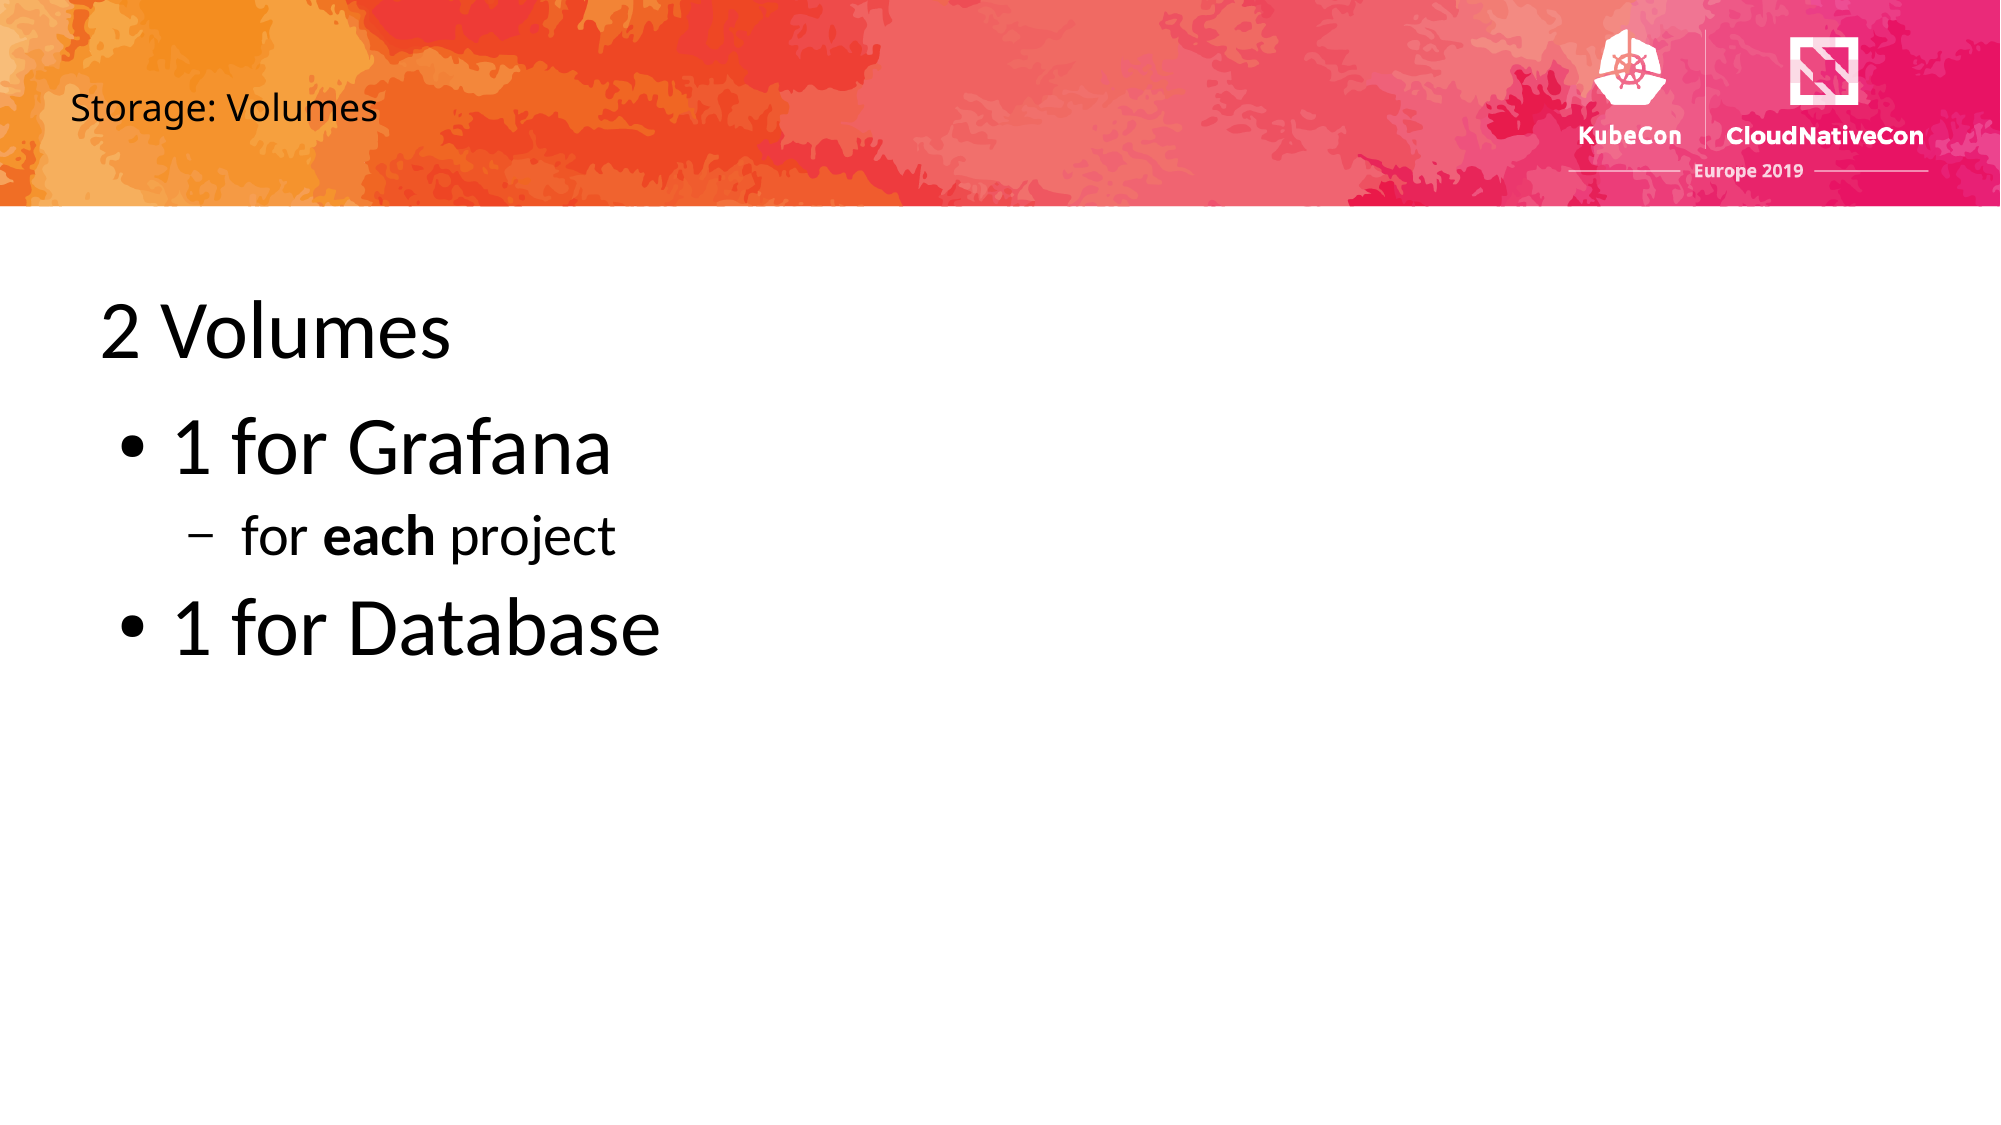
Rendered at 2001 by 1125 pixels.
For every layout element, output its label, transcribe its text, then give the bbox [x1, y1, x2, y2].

list 2 Volumes 1 for Grafana for each project 1 for Database [99, 298, 1900, 952]
picture [0, 0, 2000, 1125]
title Storage: Volumes [70, 0, 1796, 217]
